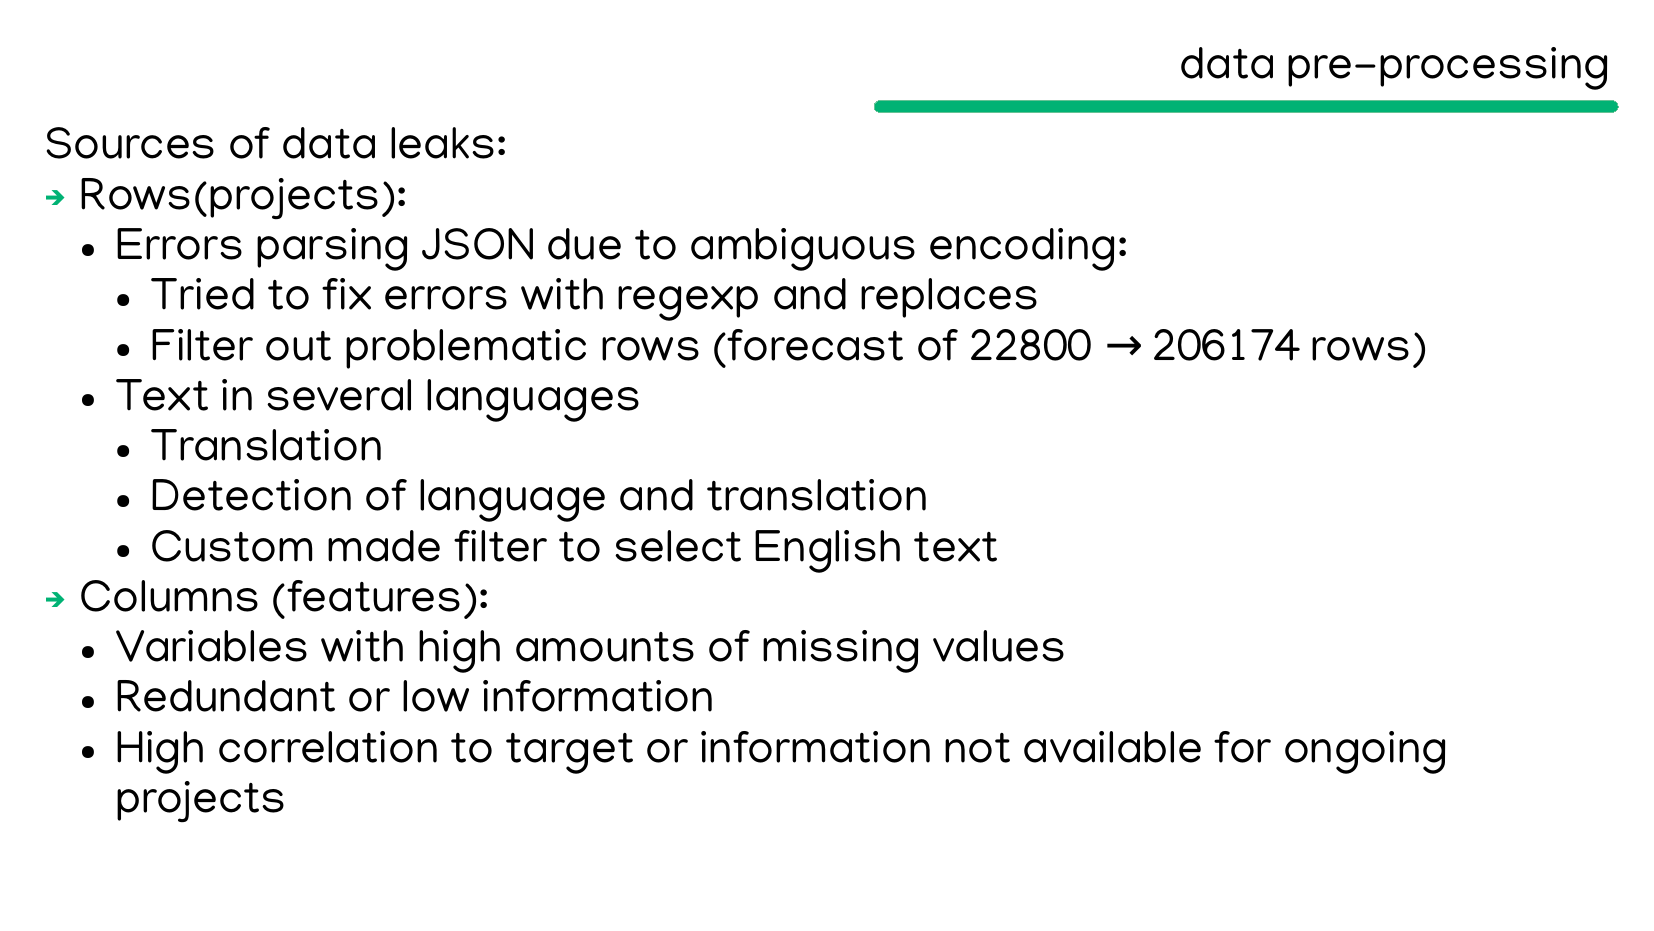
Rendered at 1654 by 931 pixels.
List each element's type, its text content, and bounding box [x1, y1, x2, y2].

text_box data pre-processing [1039, 37, 1625, 113]
text_box Sources of data leaks: Rows(projects): Errors parsing JSON due to ambiguous encoding: Tried to fix errors with regexp and replaces Filter out problematic rows (forecast of 22800 → 206174 rows) Text in several languages Translation Detection of language and translation Custom made filter to select English text Columns (features): Variables with high amounts of missing values Redundant or low information High correlation to target or information not available for ongoing projects [29, 118, 1625, 931]
text_box [874, 100, 1039, 113]
